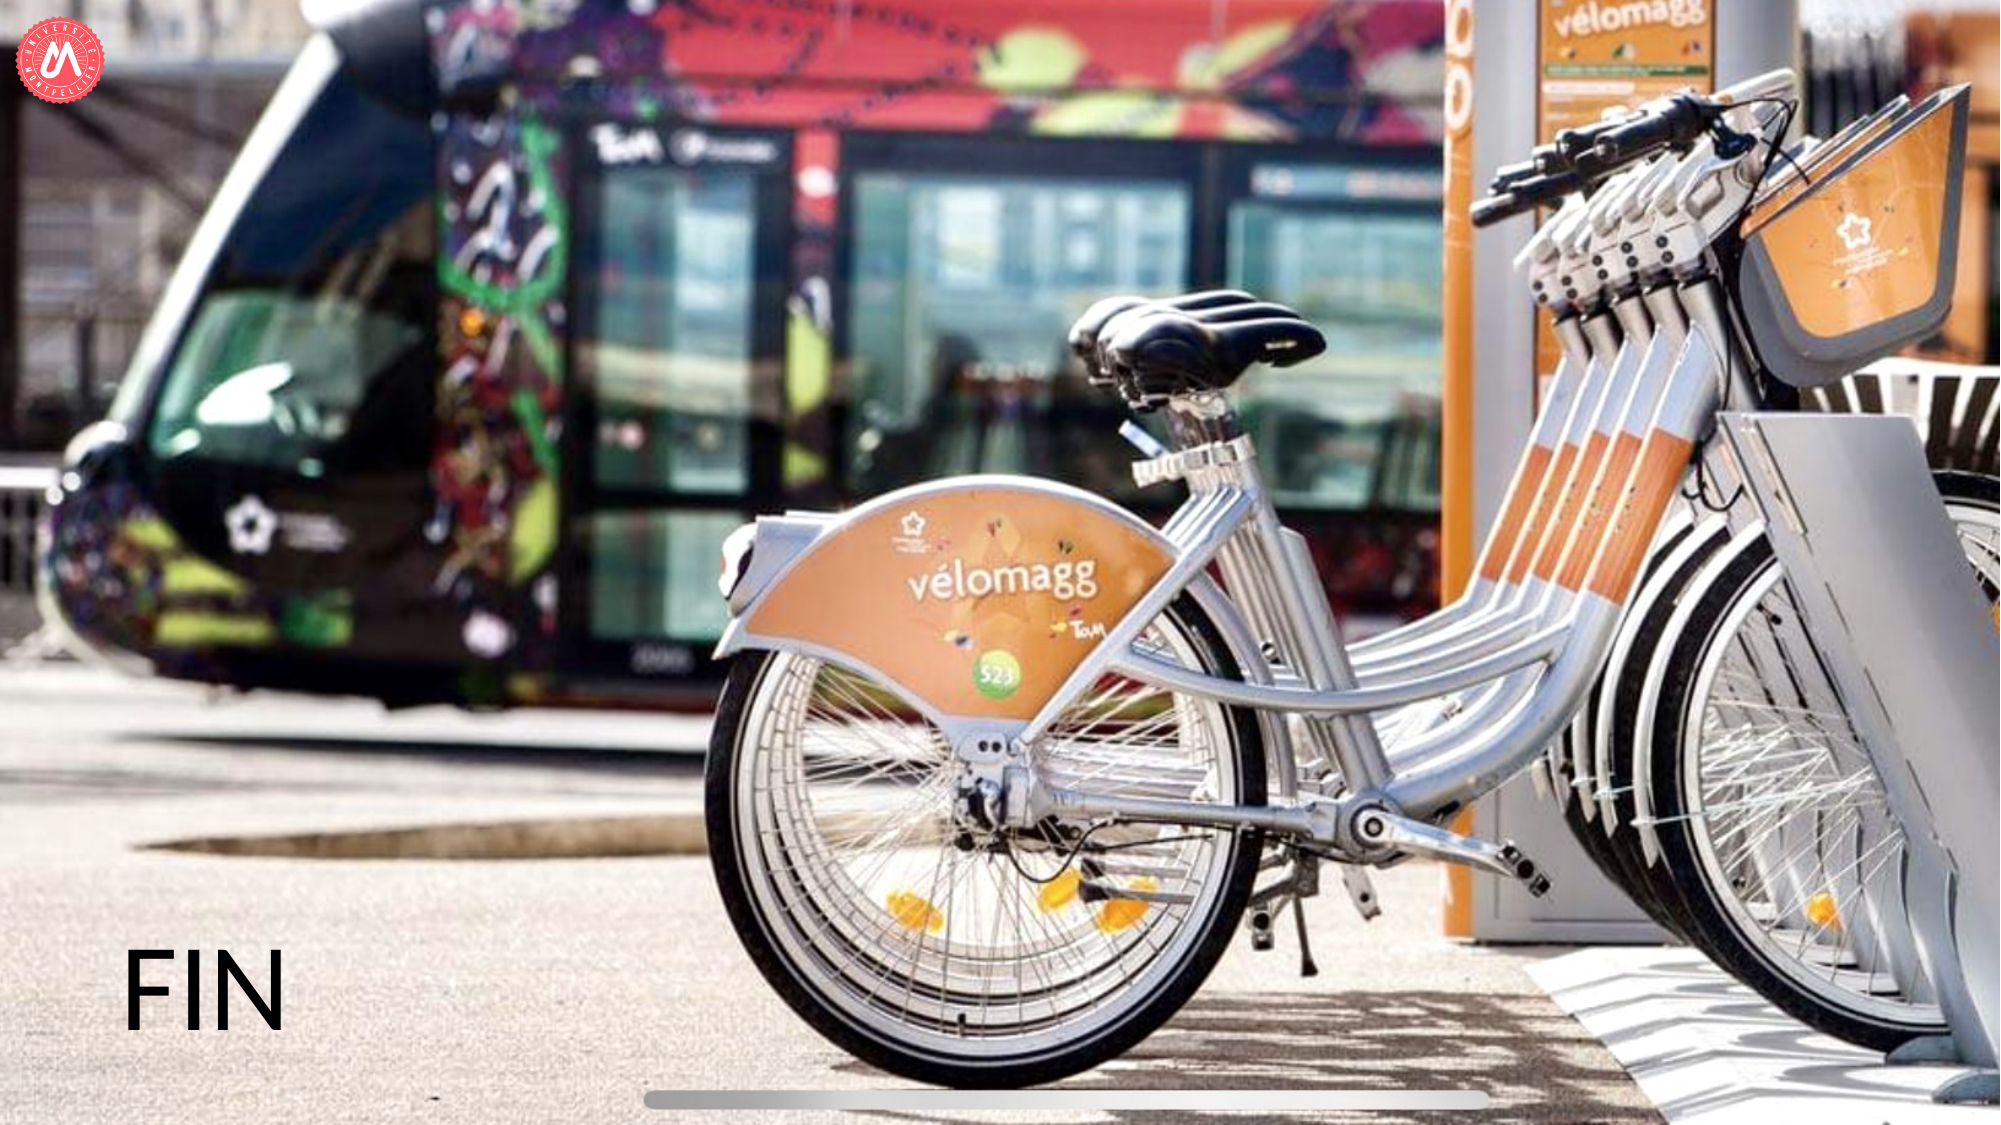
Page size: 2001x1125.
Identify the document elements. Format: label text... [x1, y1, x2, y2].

text_box FIN [105, 897, 921, 1063]
picture [0, 0, 2000, 1125]
